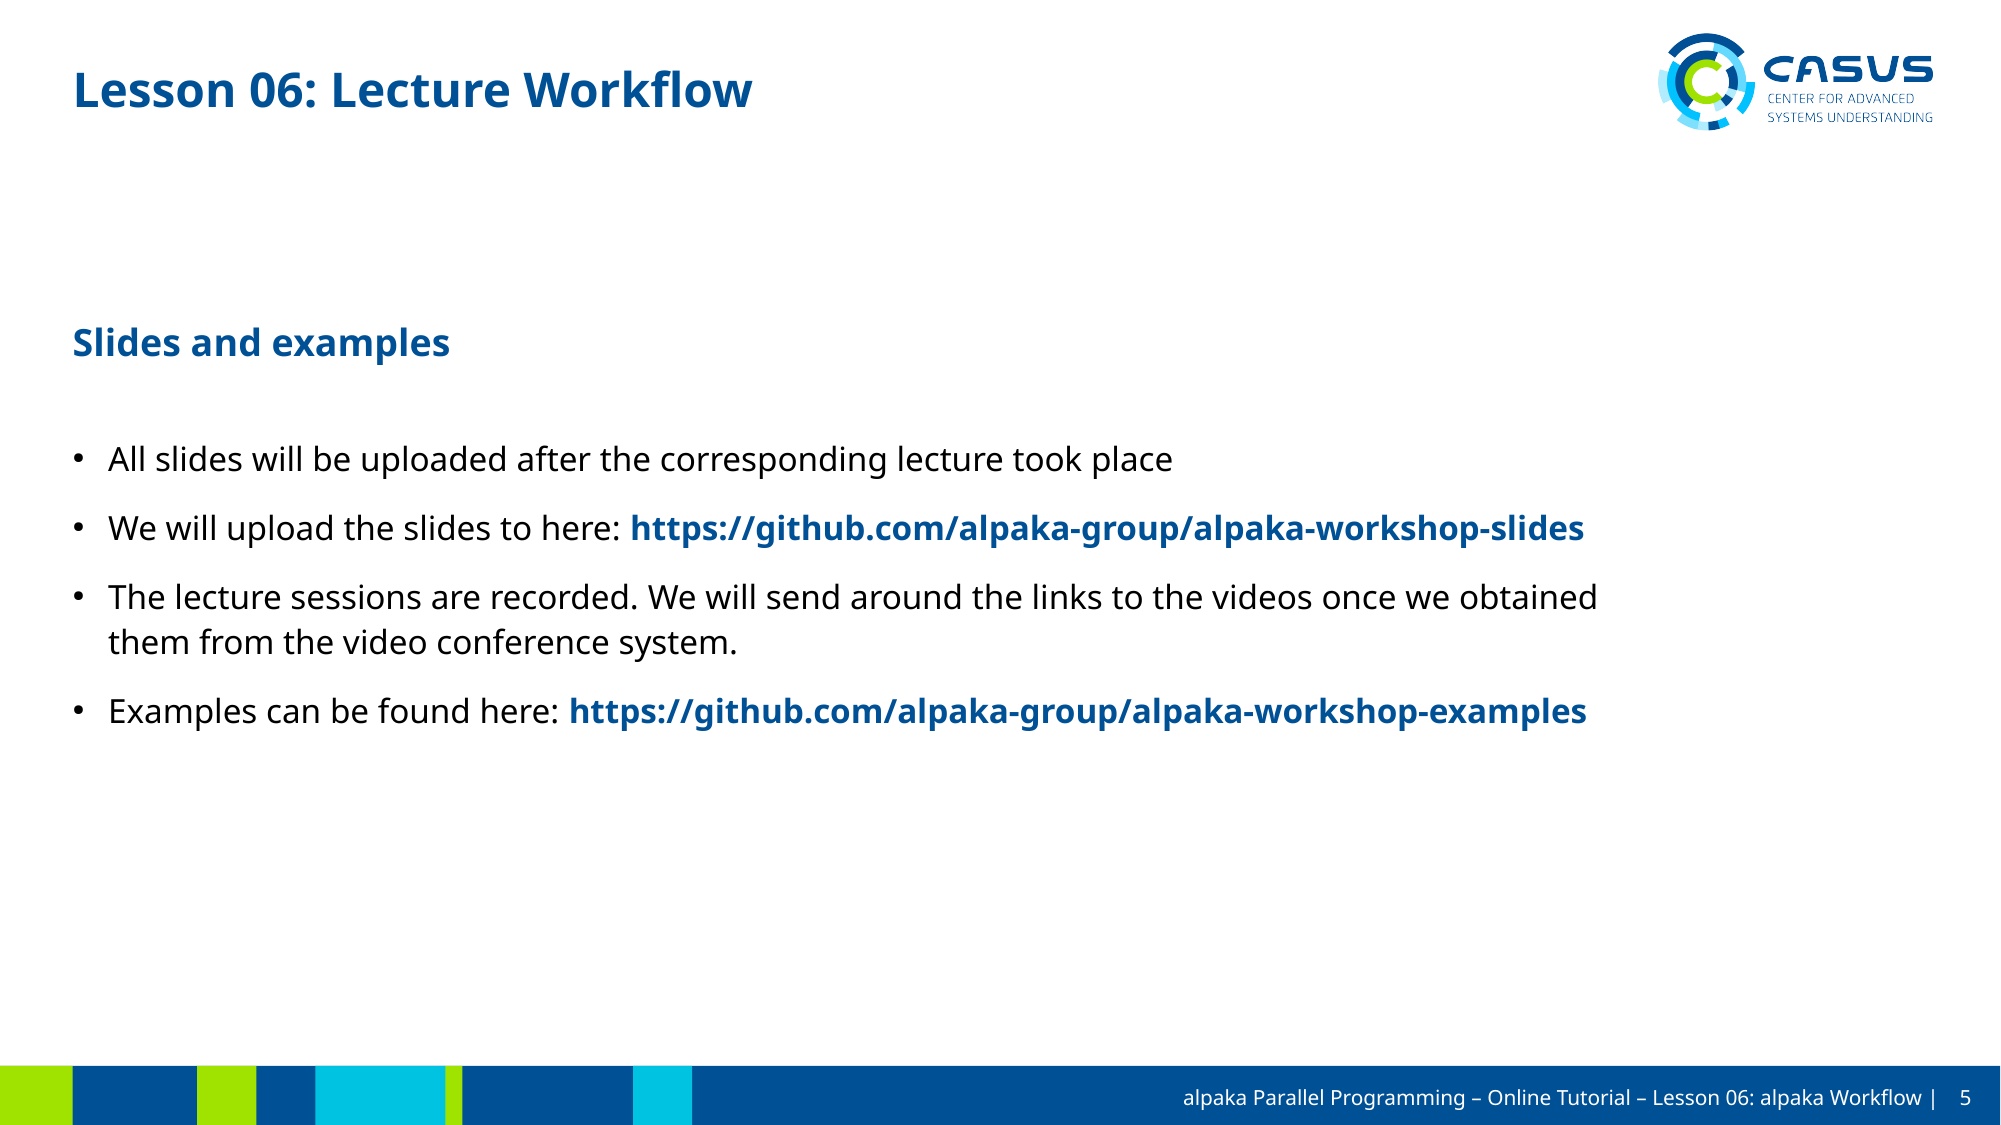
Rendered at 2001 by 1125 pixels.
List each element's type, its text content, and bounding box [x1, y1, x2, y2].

title Lesson 06: Lecture Workflow [72, 54, 1620, 123]
list Slides and examples All slides will be uploaded after the corresponding lecture took place We will upload the slides to here: https://github.com/alpaka-group/alpaka-workshop-slides The lecture sessions are recorded. We will send around the links to the videos once we obtained them from the video conference system. Examples can be found here: https://github.com/alpaka-group/alpaka-workshop-examples [72, 316, 1620, 979]
picture [1658, 33, 1933, 131]
